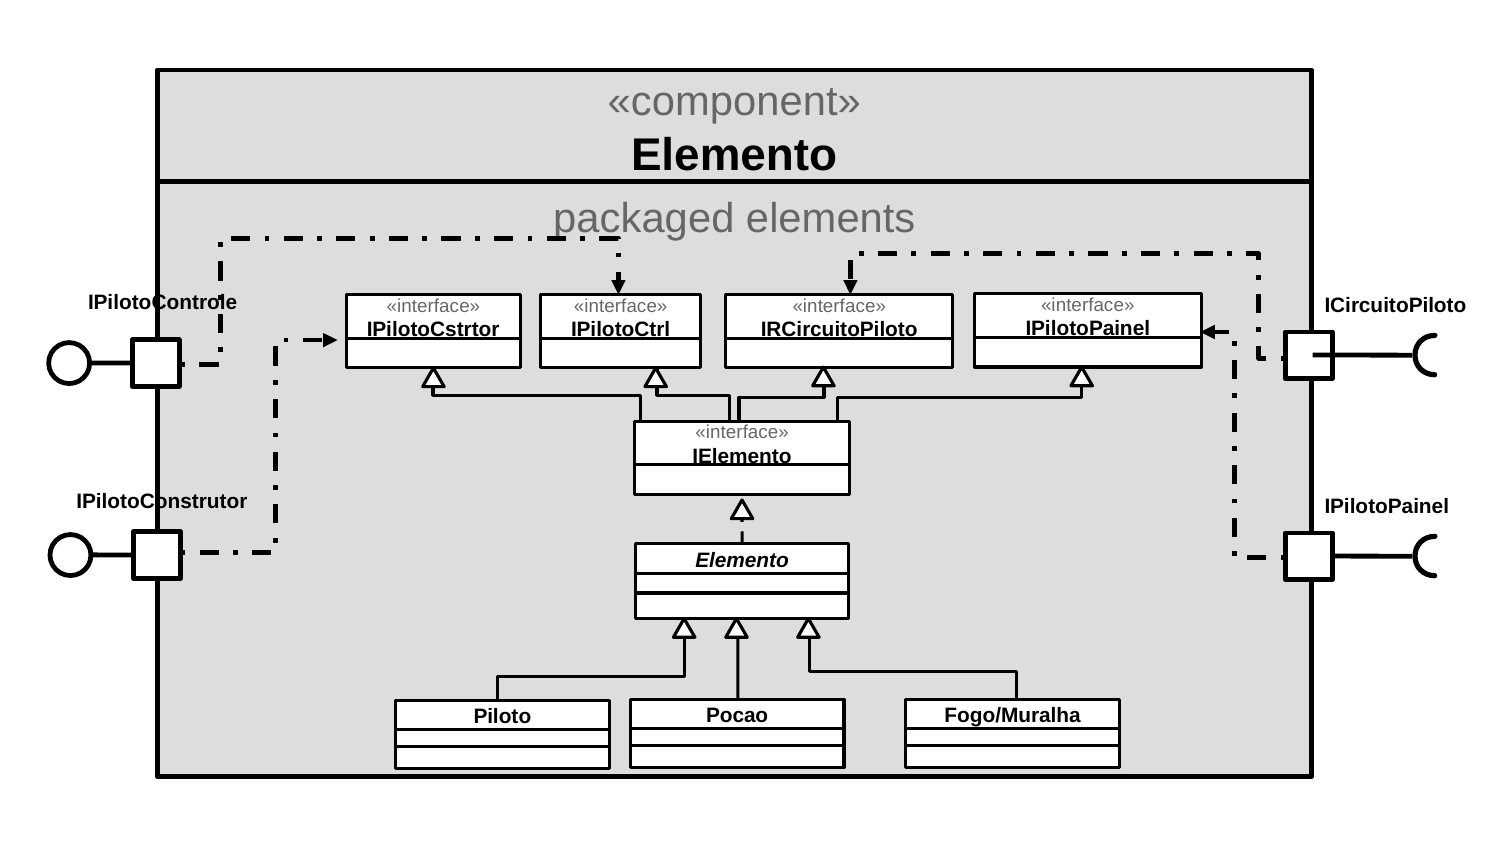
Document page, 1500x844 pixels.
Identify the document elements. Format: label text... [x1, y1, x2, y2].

text_box [395, 729, 610, 769]
text_box packaged elements [157, 181, 1312, 777]
text_box «component» Elemento [157, 69, 1312, 181]
text_box Piloto [395, 700, 610, 729]
text_box «interface» IElemento [634, 421, 850, 464]
text_box IPilotoPainel [1311, 485, 1500, 524]
text_box [634, 464, 850, 495]
text_box [132, 339, 180, 387]
text_box [630, 728, 844, 768]
text_box [1414, 335, 1436, 375]
text_box IPilotoConstrutor [39, 480, 285, 519]
text_box «interface» IPilotoPainel [974, 293, 1202, 337]
text_box [48, 342, 90, 384]
text_box [1285, 332, 1333, 379]
text_box Elemento [635, 543, 849, 573]
text_box [346, 338, 521, 387]
text_box [49, 534, 91, 576]
text_box [133, 531, 181, 579]
text_box «interface» IRCircuitoPiloto [725, 294, 953, 338]
text_box [905, 728, 1120, 768]
text_box «interface» IPilotoCtrl [540, 294, 701, 338]
text_box [635, 573, 849, 638]
text_box Pocao [630, 699, 844, 728]
text_box ICircuitoPiloto [1311, 284, 1500, 323]
text_box [725, 338, 953, 386]
text_box [731, 500, 753, 519]
text_box [1285, 532, 1333, 580]
text_box [1414, 536, 1436, 576]
text_box Fogo/Muralha [905, 699, 1120, 728]
text_box IPilotoControle [49, 282, 276, 321]
text_box «interface» IPilotoCstrtor [346, 294, 521, 338]
text_box [540, 338, 701, 387]
text_box [974, 337, 1202, 386]
